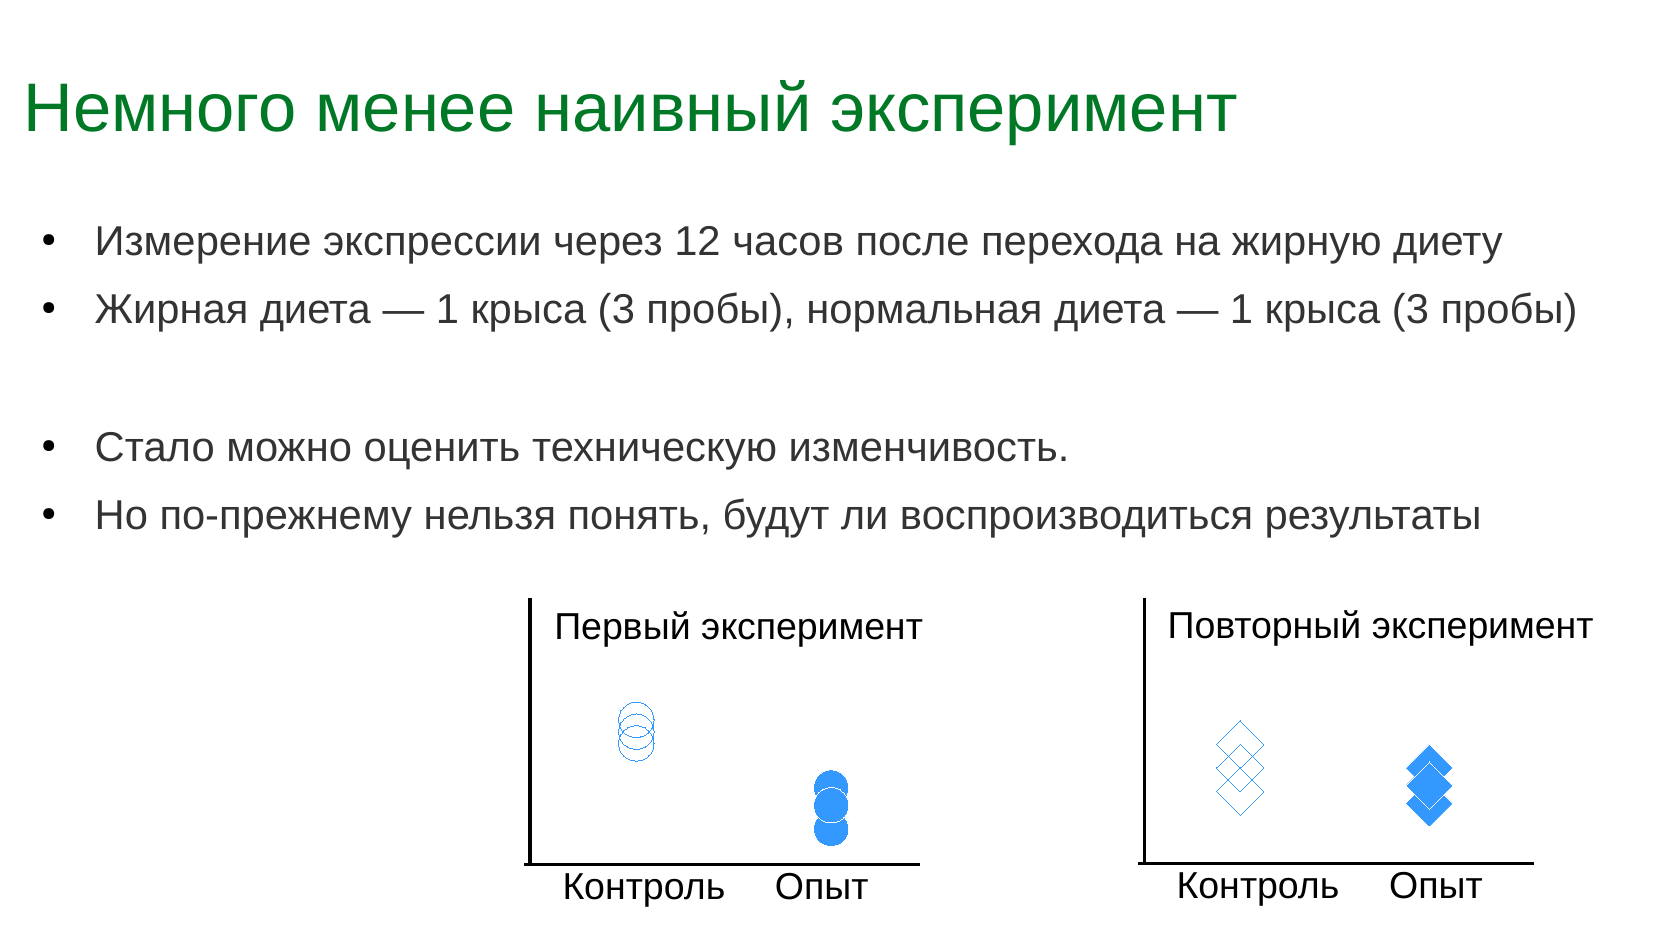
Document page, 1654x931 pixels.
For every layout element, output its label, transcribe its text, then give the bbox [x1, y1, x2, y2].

text_box Первый эксперимент [539, 598, 1010, 661]
text_box Опыт [1374, 857, 1523, 914]
text_box [813, 769, 849, 847]
text_box Опыт [760, 858, 908, 915]
text_box Повторный эксперимент [1152, 597, 1623, 660]
text_box Контроль [1161, 857, 1374, 914]
text_box Контроль [547, 858, 760, 915]
list Измерение экспрессии через 12 часов после перехода на жирную диету Жирная диета — 1 крыса (3 пробы), нормальная диета — 1 крыса (3 пробы) Стало можно оценить техническую изменчивость. Но по-прежнему нельзя понять, будут ли воспроизводиться результаты [23, 217, 1630, 827]
text_box [1405, 744, 1453, 827]
title Немного менее наивный эксперимент [23, 23, 1630, 193]
